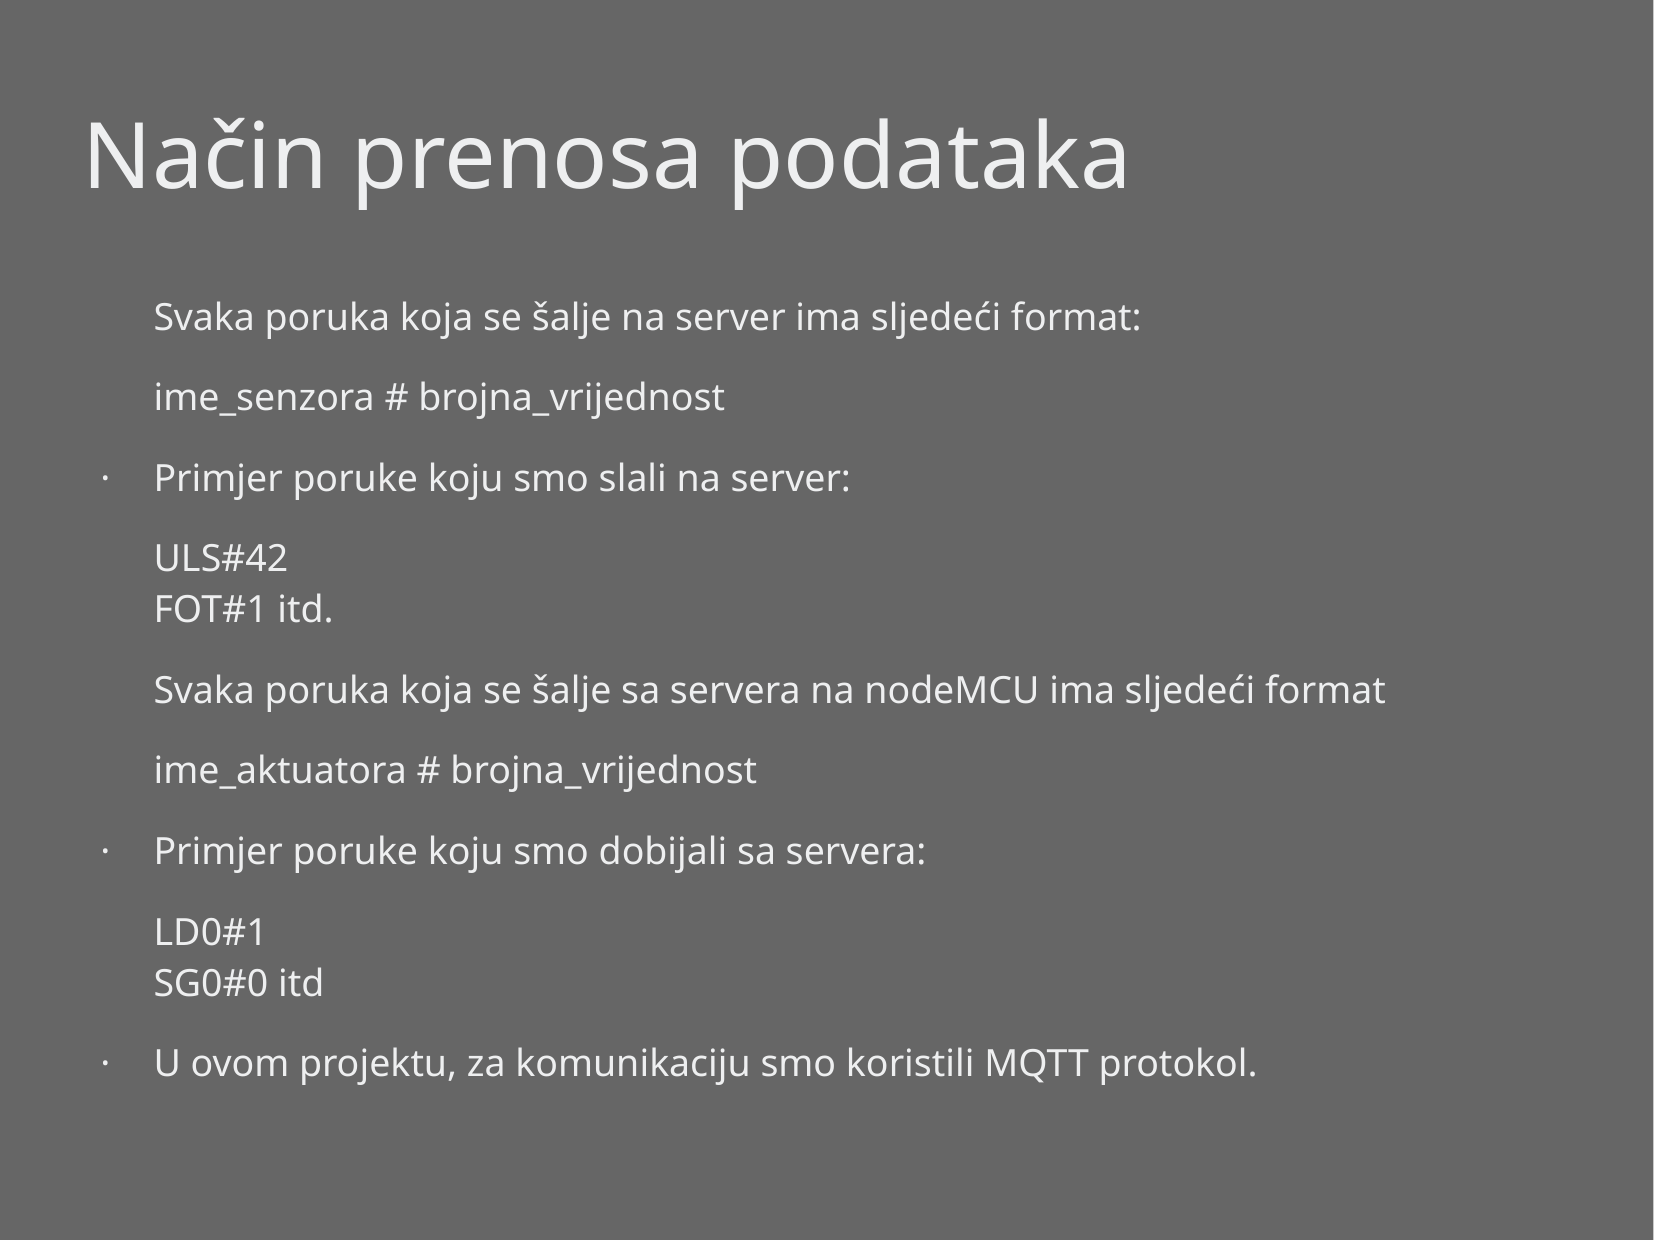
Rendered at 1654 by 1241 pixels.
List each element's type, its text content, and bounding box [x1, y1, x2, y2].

list Svaka poruka koja se šalje na server ima sljedeći format: ime_senzora # brojna_vrijednost Primjer poruke koju smo slali na server: ULS#42 FOT#1 itd. Svaka poruka koja se šalje sa servera na nodeMCU ima sljedeći format ime_aktuatora # brojna_vrijednost Primjer poruke koju smo dobijali sa servera: LD0#1 SG0#0 itd U ovom projektu, za komunikaciju smo koristili MQTT protokol. [82, 290, 1571, 1171]
title Način prenosa podataka [82, 49, 1571, 257]
